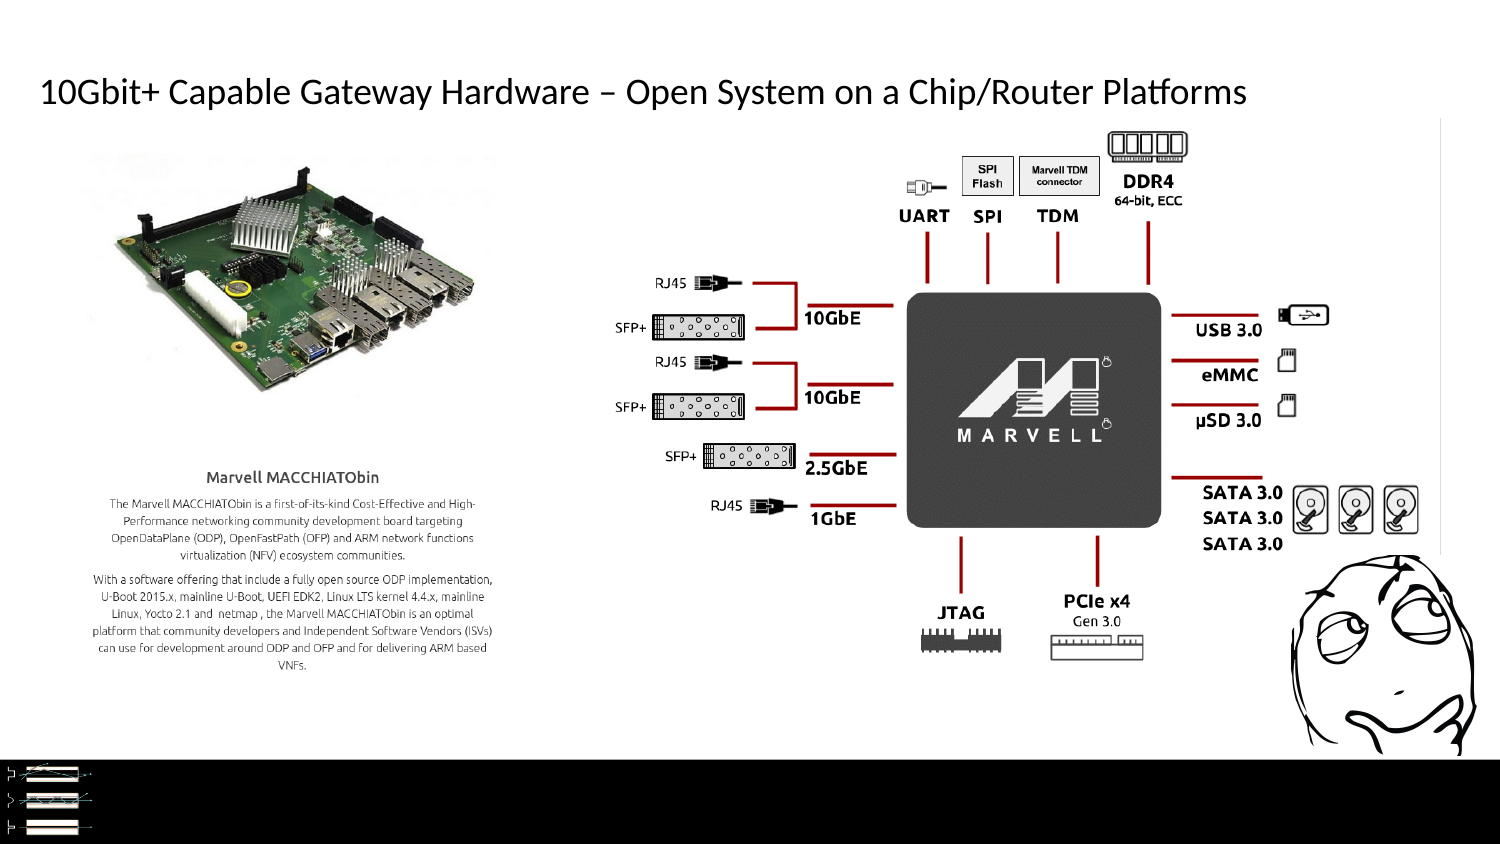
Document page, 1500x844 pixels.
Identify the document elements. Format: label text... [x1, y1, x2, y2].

picture [63, 136, 497, 674]
picture [594, 118, 1477, 756]
title 10Gbit+ Capable Gateway Hardware – Open System on a Chip/Router Platforms [38, 24, 1464, 166]
picture [5, 761, 95, 837]
